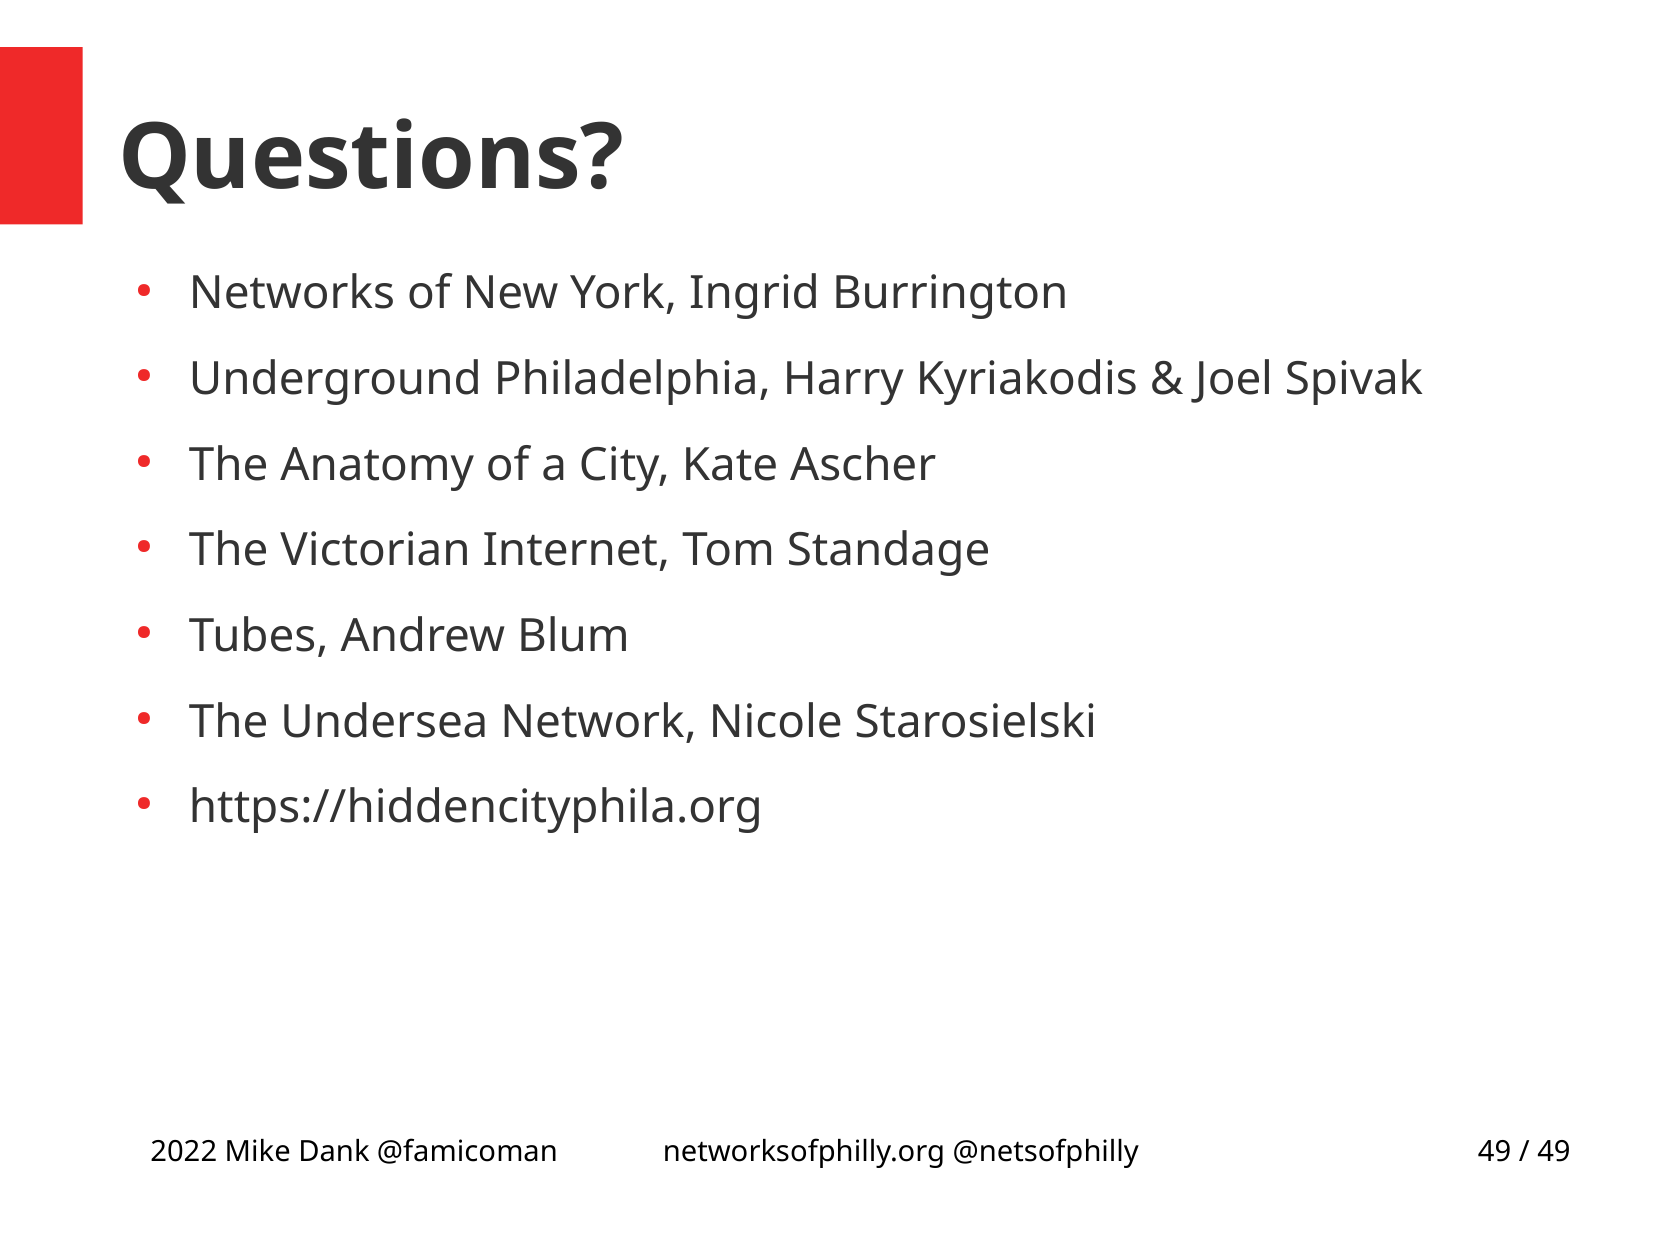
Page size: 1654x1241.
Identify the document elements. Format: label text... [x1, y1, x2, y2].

list Networks of New York, Ingrid Burrington Underground Philadelphia, Harry Kyriakodis & Joel Spivak The Anatomy of a City, Kate Ascher The Victorian Internet, Tom Standage Tubes, Andrew Blum The Undersea Network, Nicole Starosielski https://hiddencityphila.org [118, 259, 1536, 980]
title Questions? [118, 49, 1571, 257]
